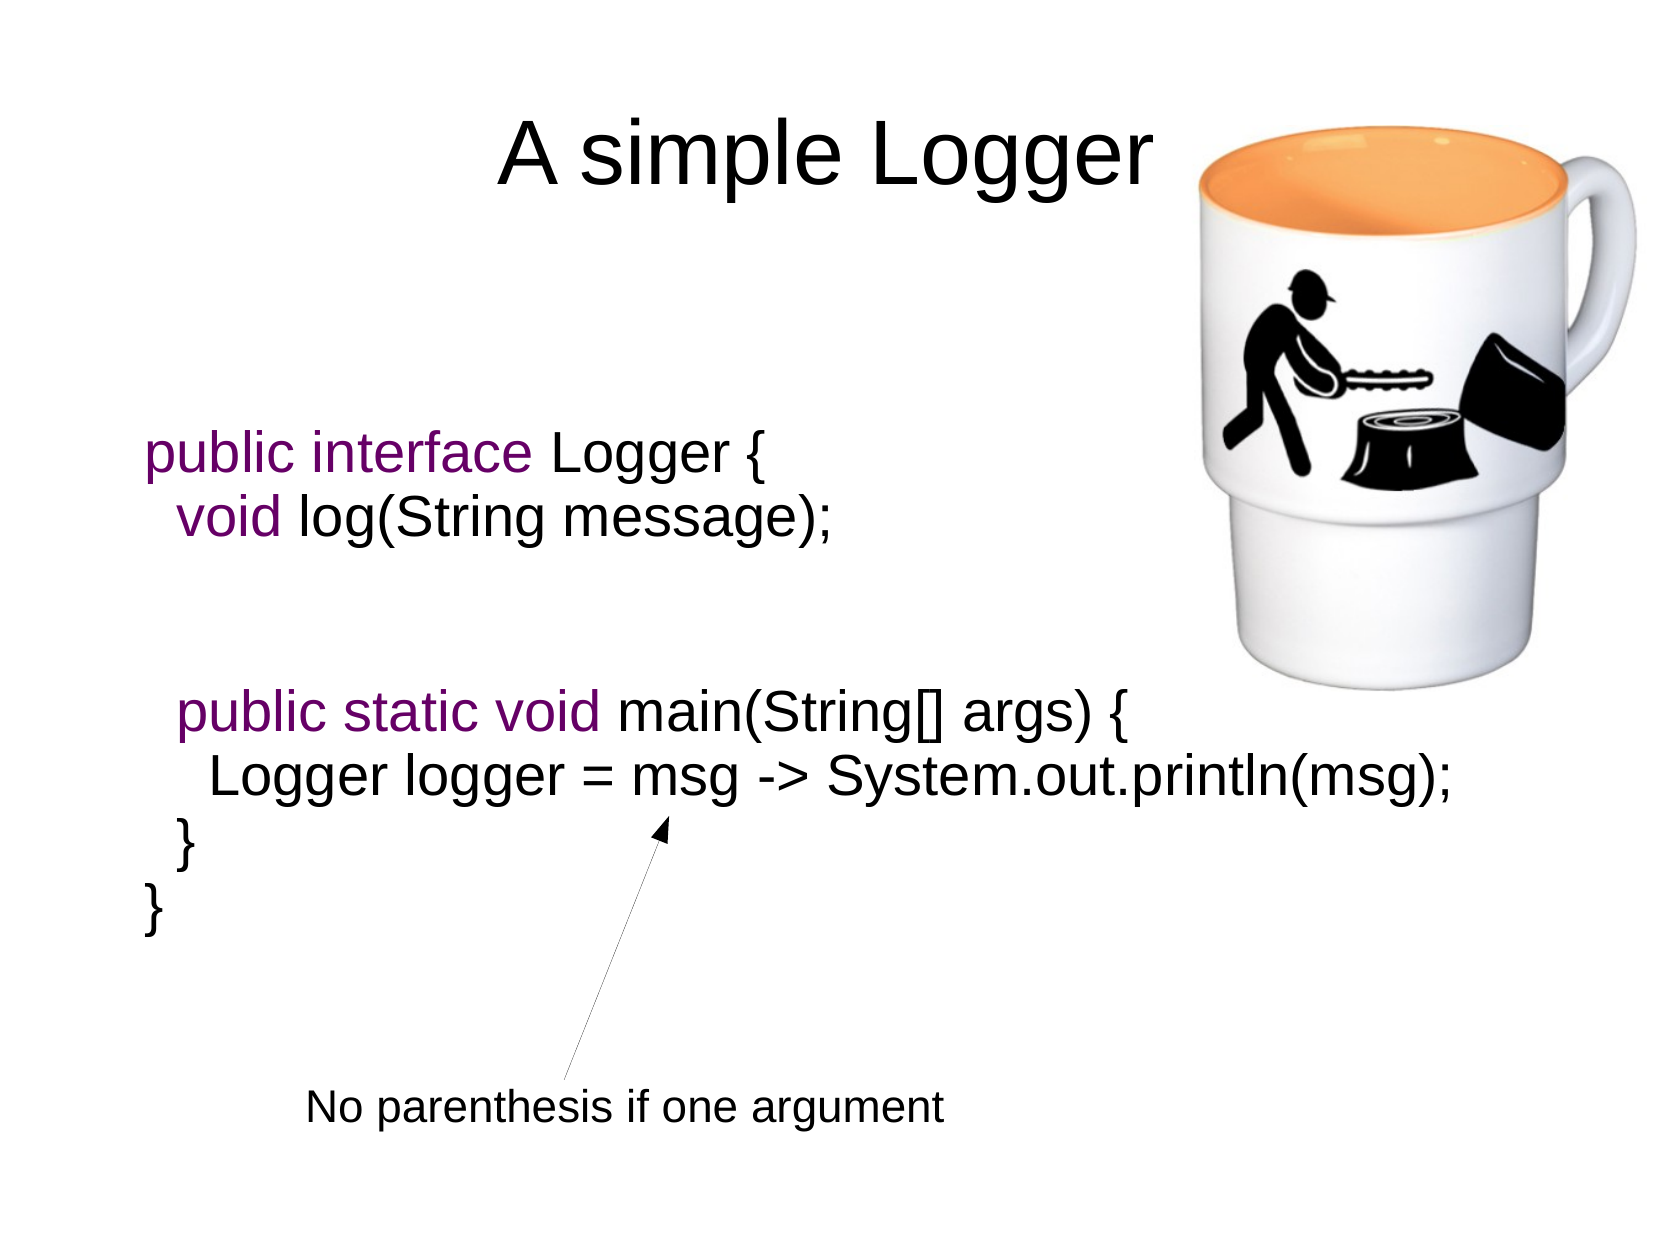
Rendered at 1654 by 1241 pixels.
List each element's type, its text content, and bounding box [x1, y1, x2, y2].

title A simple Logger [82, 49, 1571, 257]
list public interface Logger { void log(String message); public static void main(String[] args) { Logger logger = msg -> System.out.println(msg); } } [82, 290, 1571, 1010]
text_box No parenthesis if one argument [290, 1073, 961, 1141]
picture [1134, 125, 1654, 692]
